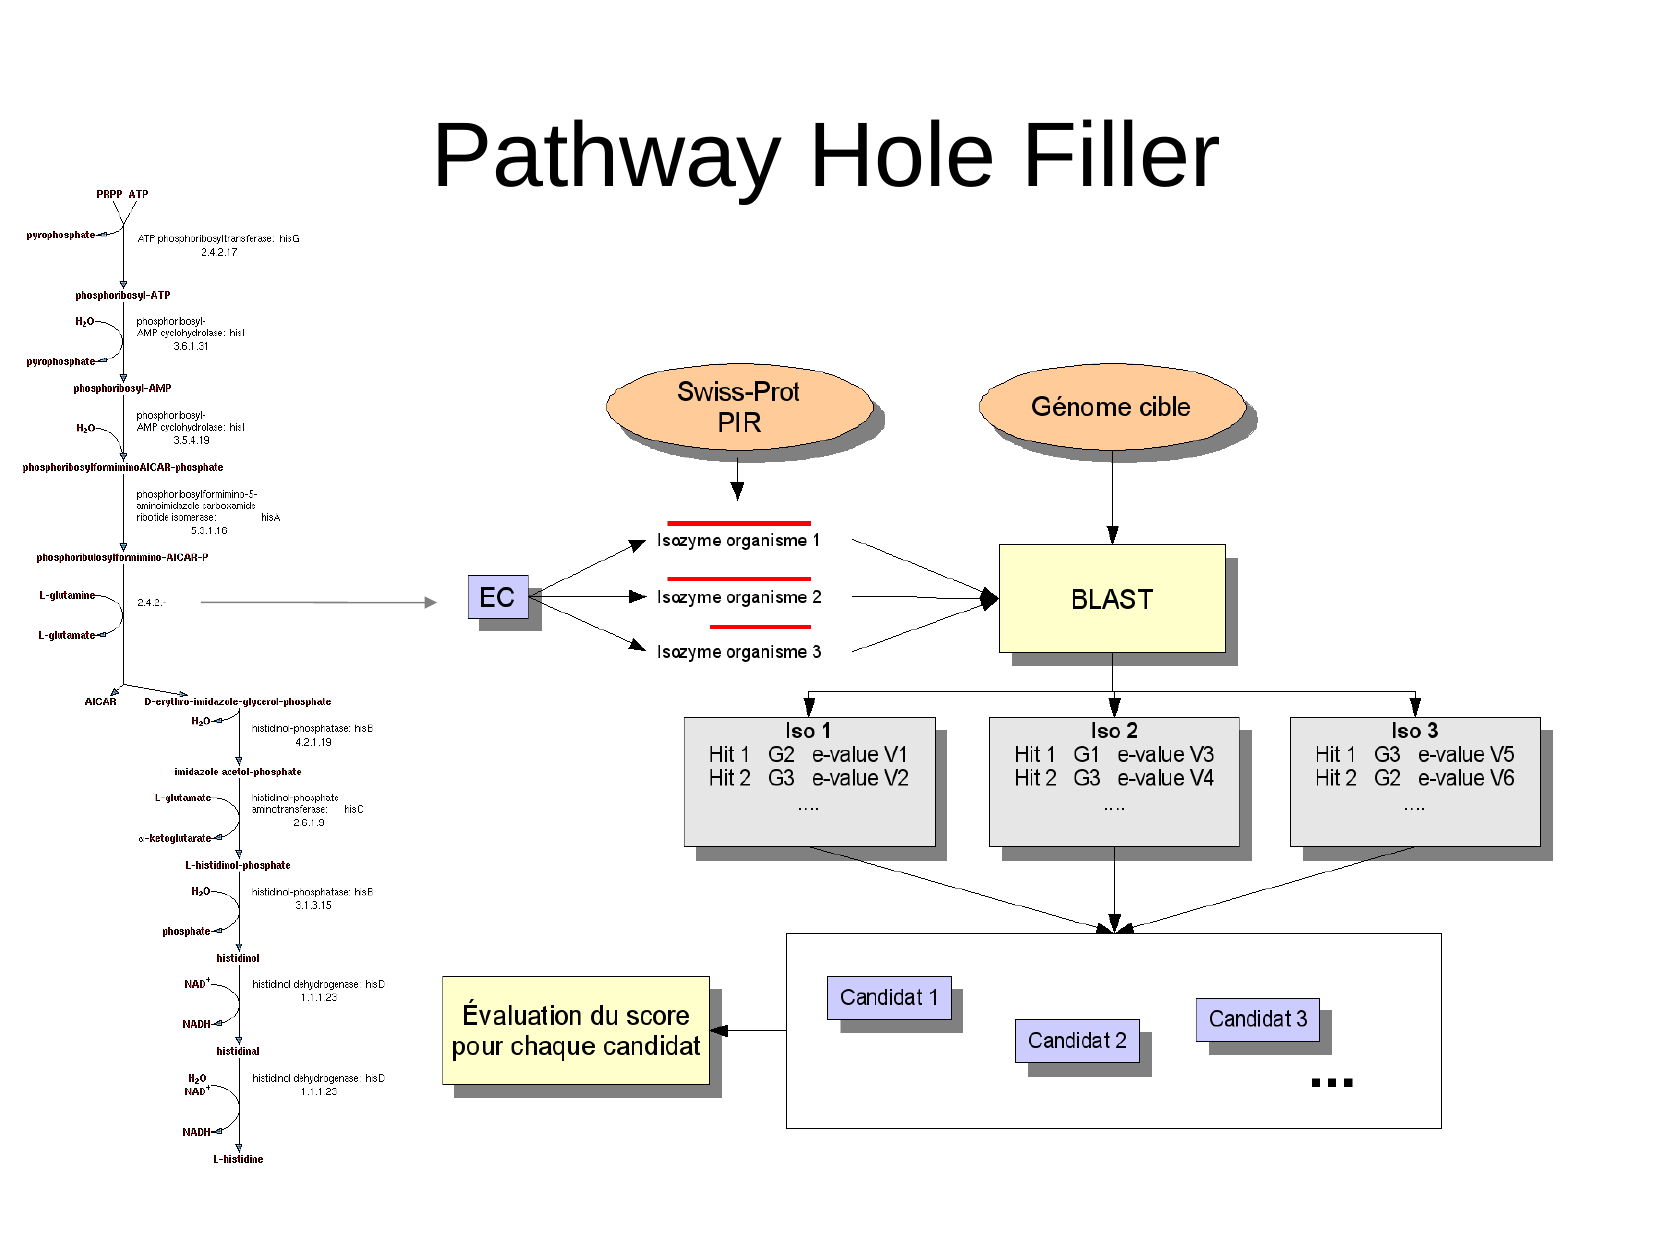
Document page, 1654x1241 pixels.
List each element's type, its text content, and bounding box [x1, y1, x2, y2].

title Pathway Hole Filler [82, 56, 1571, 249]
picture [23, 188, 385, 1164]
picture [425, 354, 1560, 1182]
